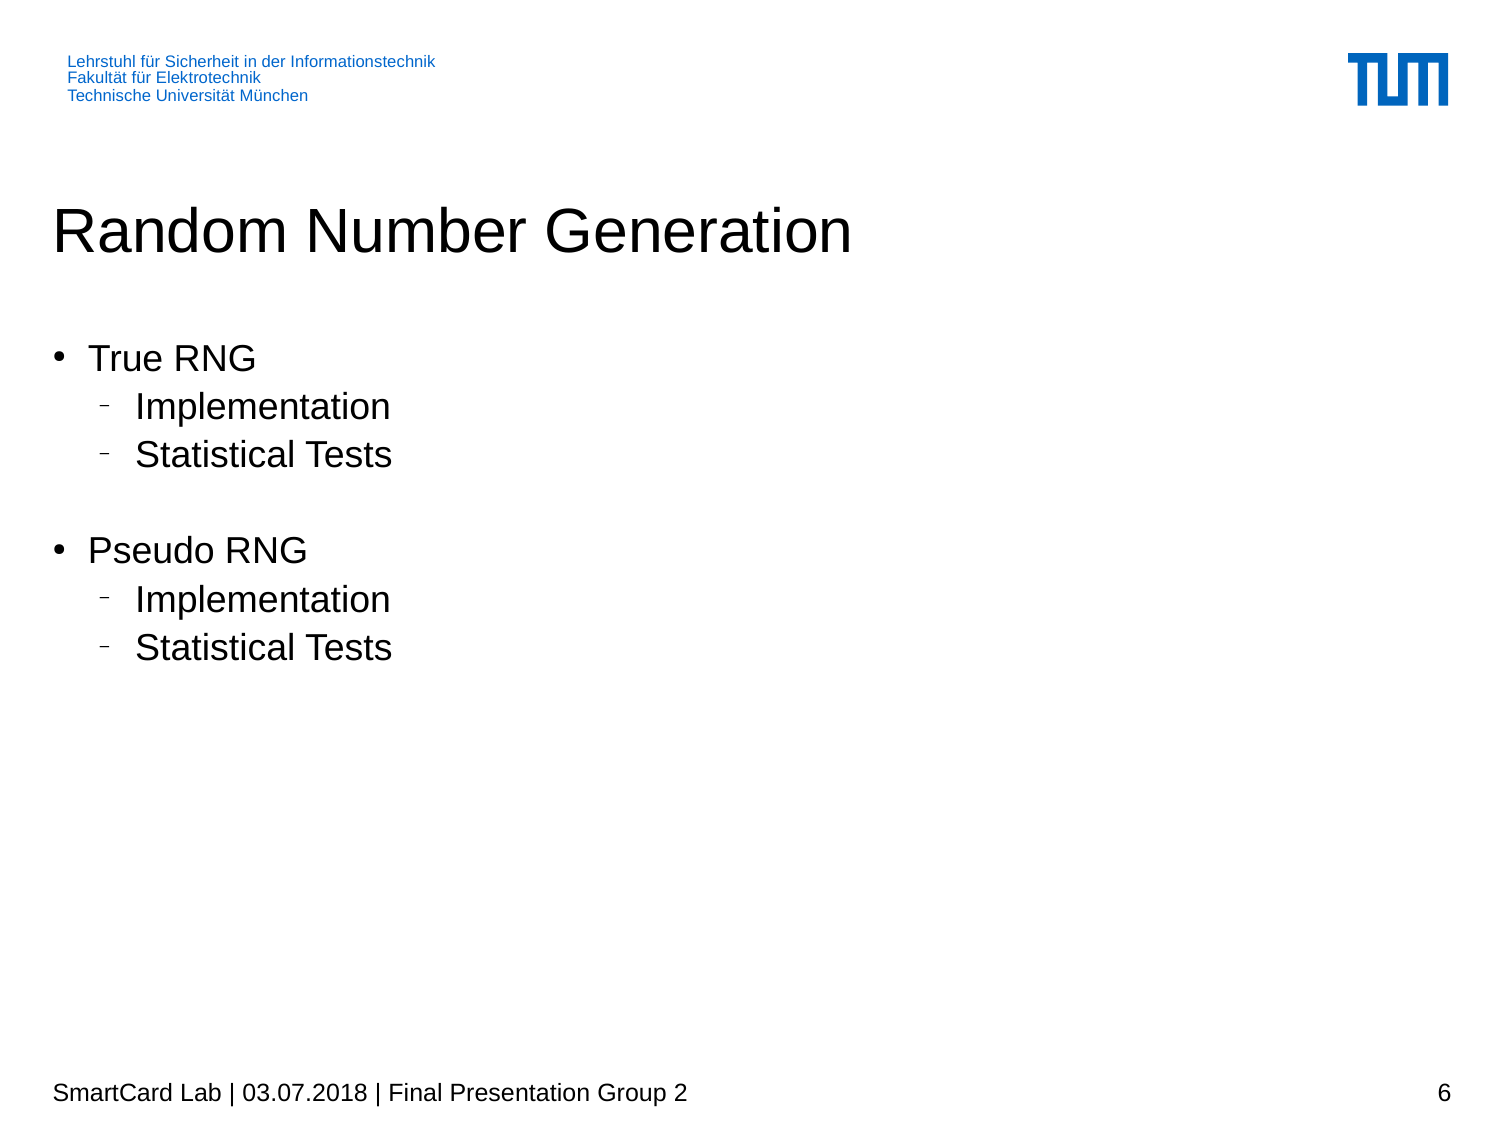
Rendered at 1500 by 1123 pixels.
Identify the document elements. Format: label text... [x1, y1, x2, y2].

list True RNG Implementation Statistical Tests Pseudo RNG Implementation Statistical Tests [52, 330, 1453, 663]
title Random Number Generation [52, 195, 1453, 266]
